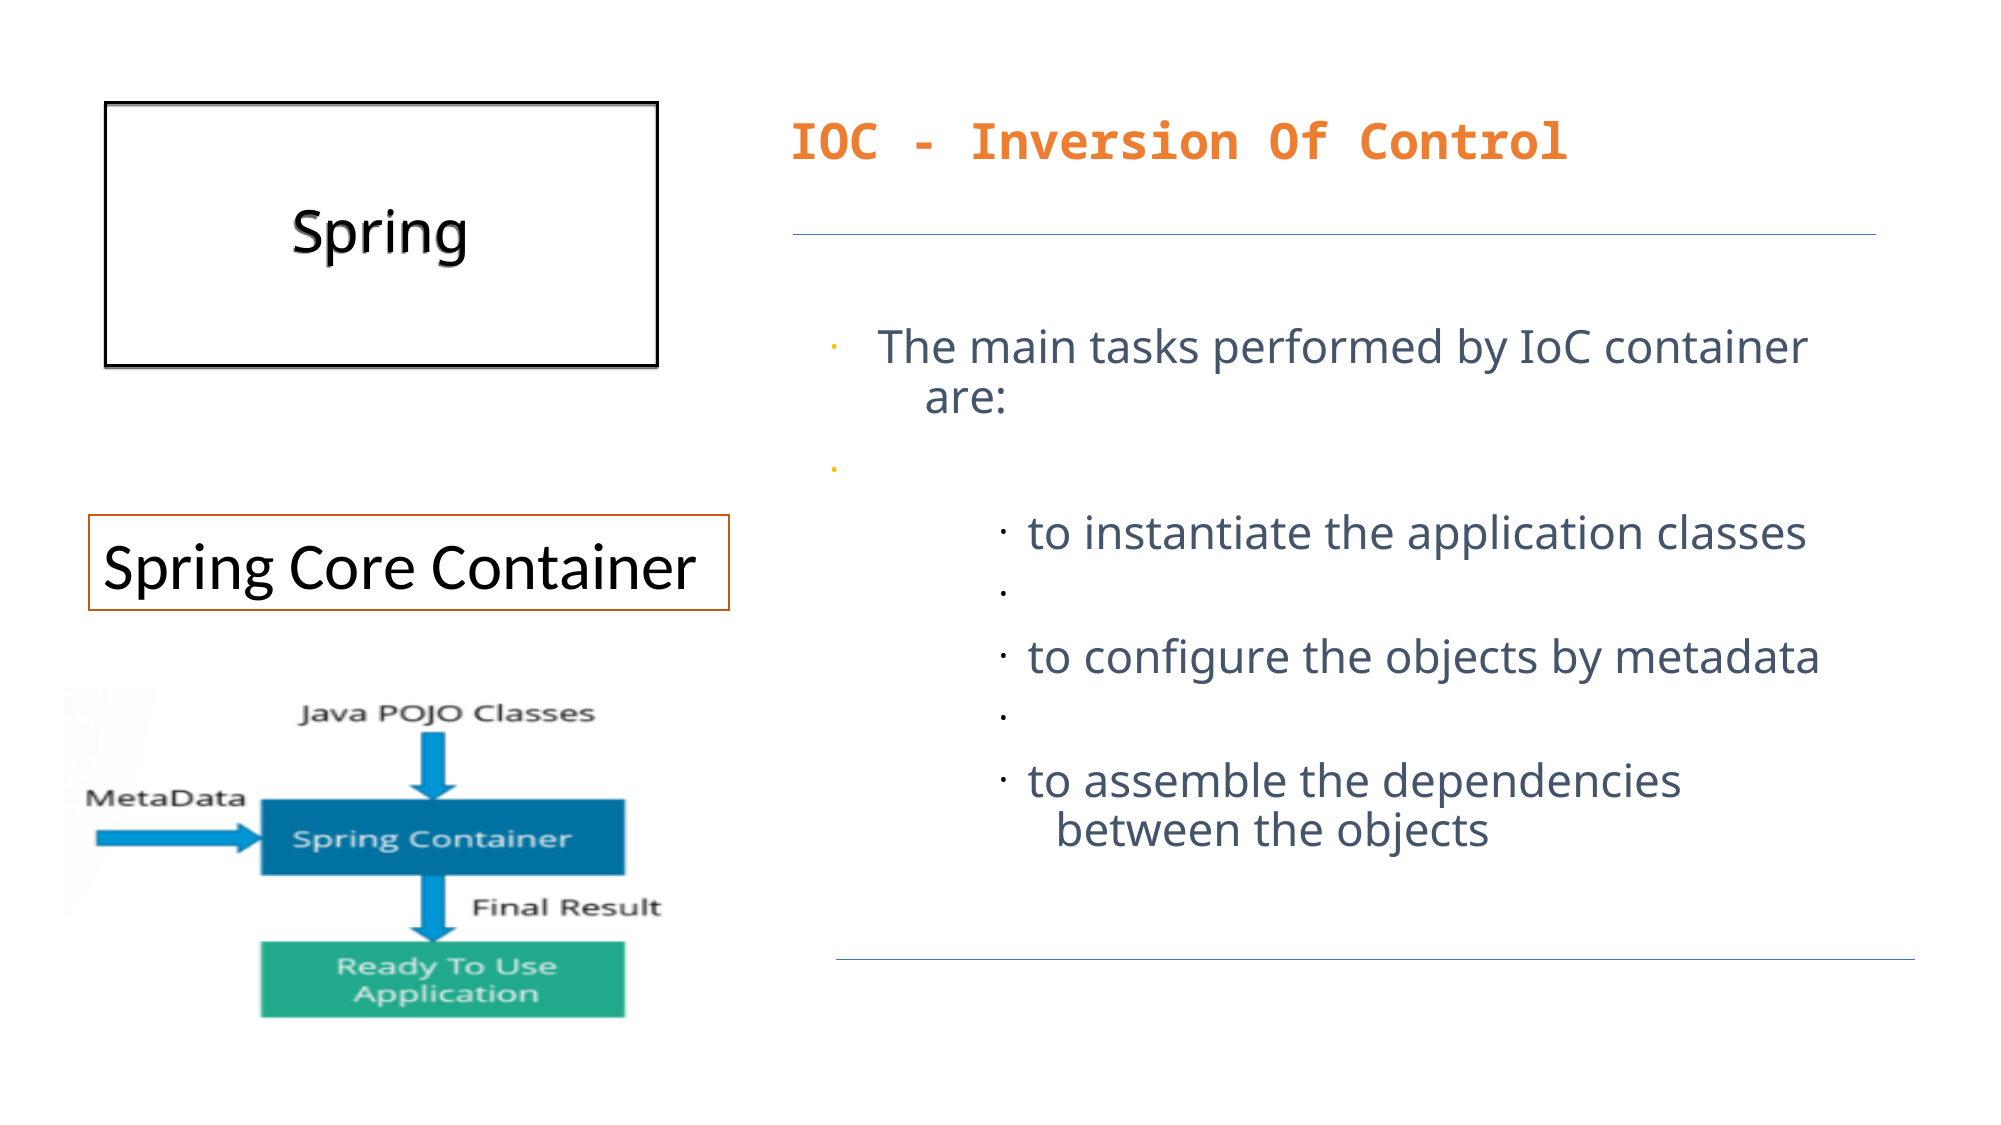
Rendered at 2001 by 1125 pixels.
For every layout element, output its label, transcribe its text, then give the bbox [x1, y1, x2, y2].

text_box IOC - Inversion Of Control [774, 102, 1774, 178]
picture [63, 687, 775, 1047]
text_box The main tasks performed by IoC container are: to instantiate the application classes to configure the objects by metadata to assemble the dependencies between the objects [815, 316, 1895, 889]
text_box Spring Core Container [89, 515, 729, 610]
title Spring [105, 102, 658, 366]
